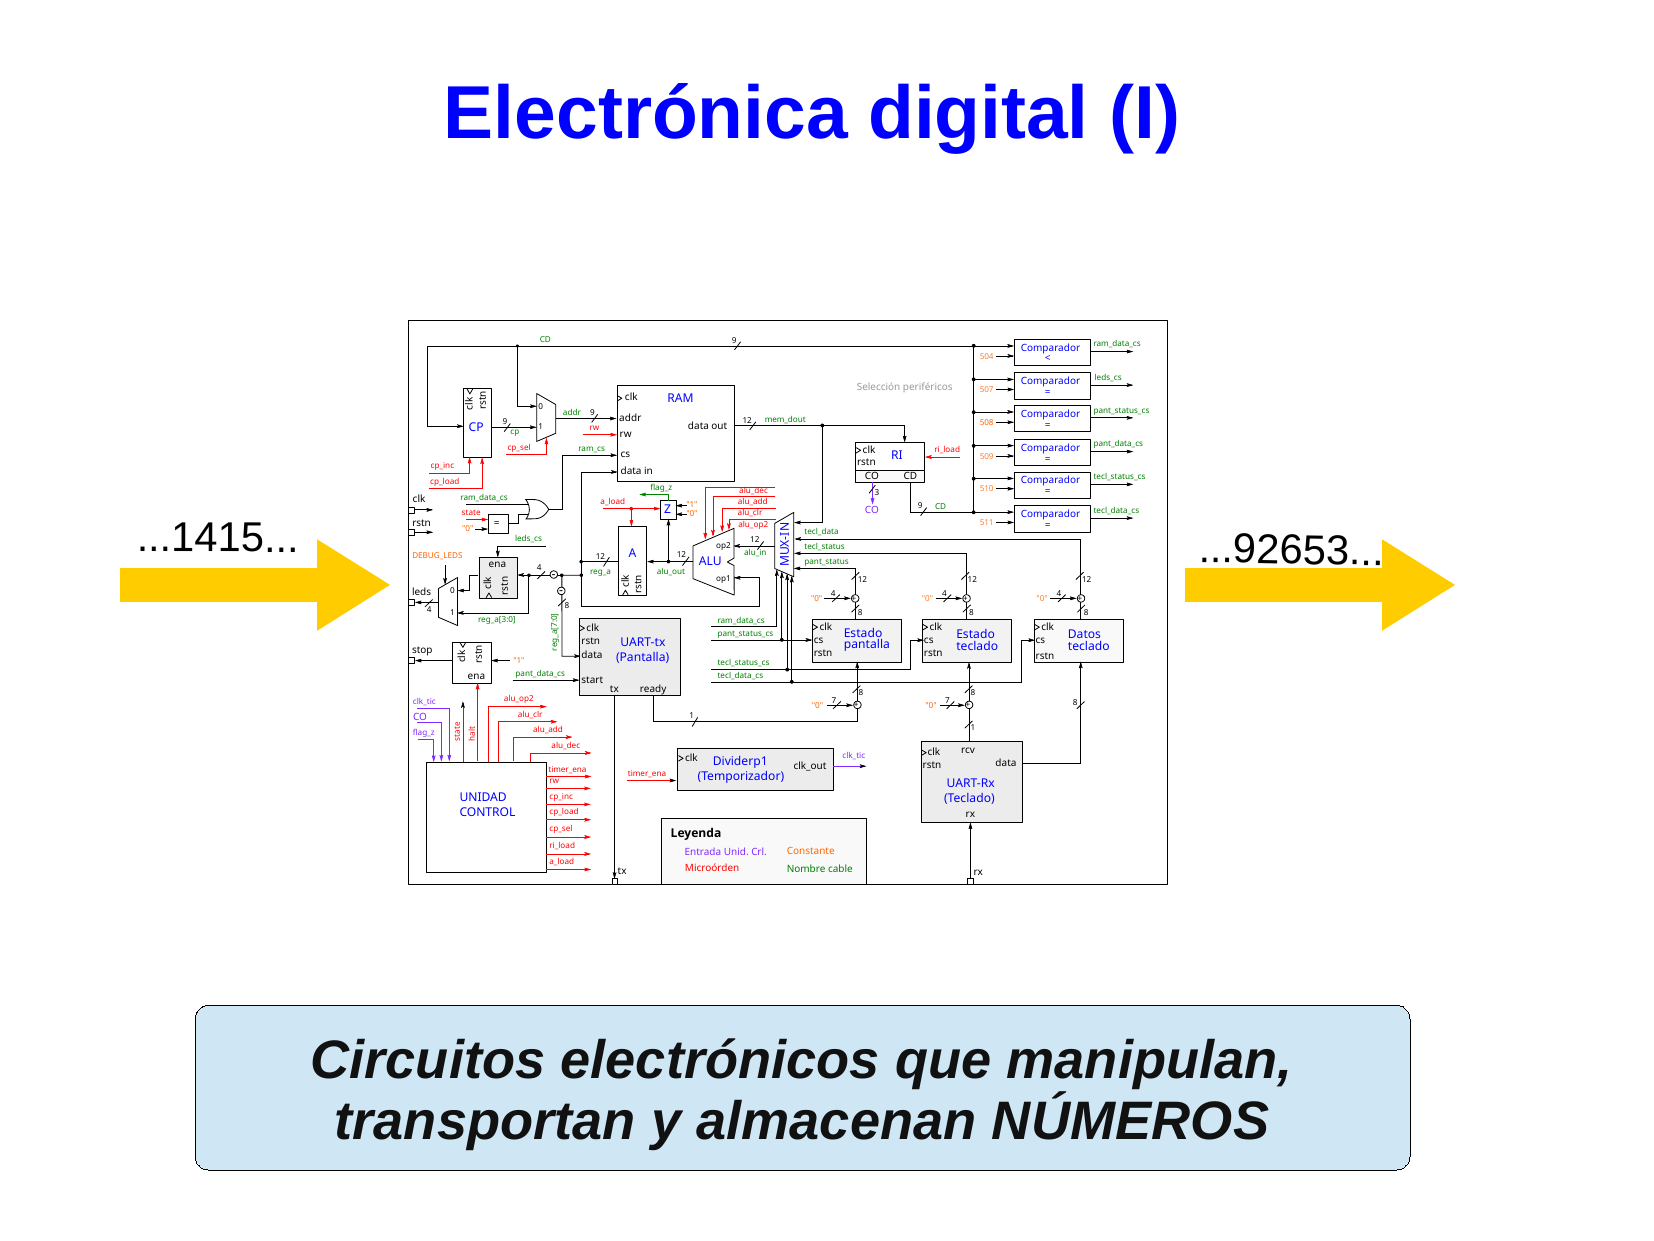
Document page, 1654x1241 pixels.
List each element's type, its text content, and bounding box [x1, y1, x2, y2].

picture [360, 300, 1209, 901]
text_box Electrónica digital (I) [64, 59, 1561, 166]
text_box ...92653... [1182, 516, 1441, 631]
text_box ...1415... [121, 506, 331, 616]
text_box Circuitos electrónicos que manipulan, transportan y almacenan NÚMEROS [195, 1011, 1411, 1171]
text_box [197, 1005, 1408, 1011]
